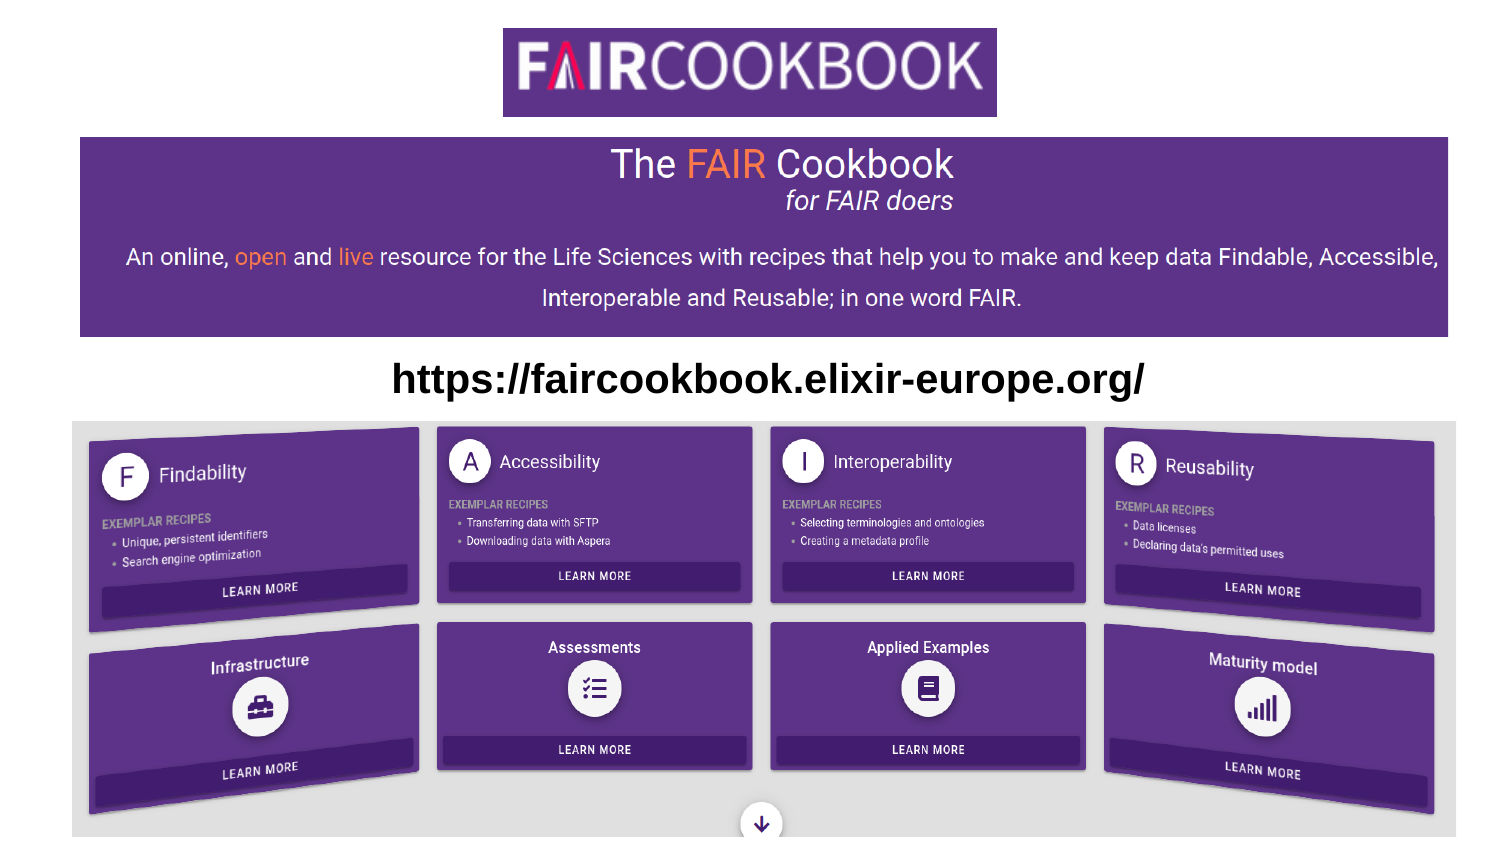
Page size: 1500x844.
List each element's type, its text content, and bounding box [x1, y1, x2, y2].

picture [72, 421, 1457, 837]
text_box https://faircookbook.elixir-europe.org/ [376, 336, 1187, 417]
picture [80, 137, 1449, 337]
picture [503, 28, 997, 117]
